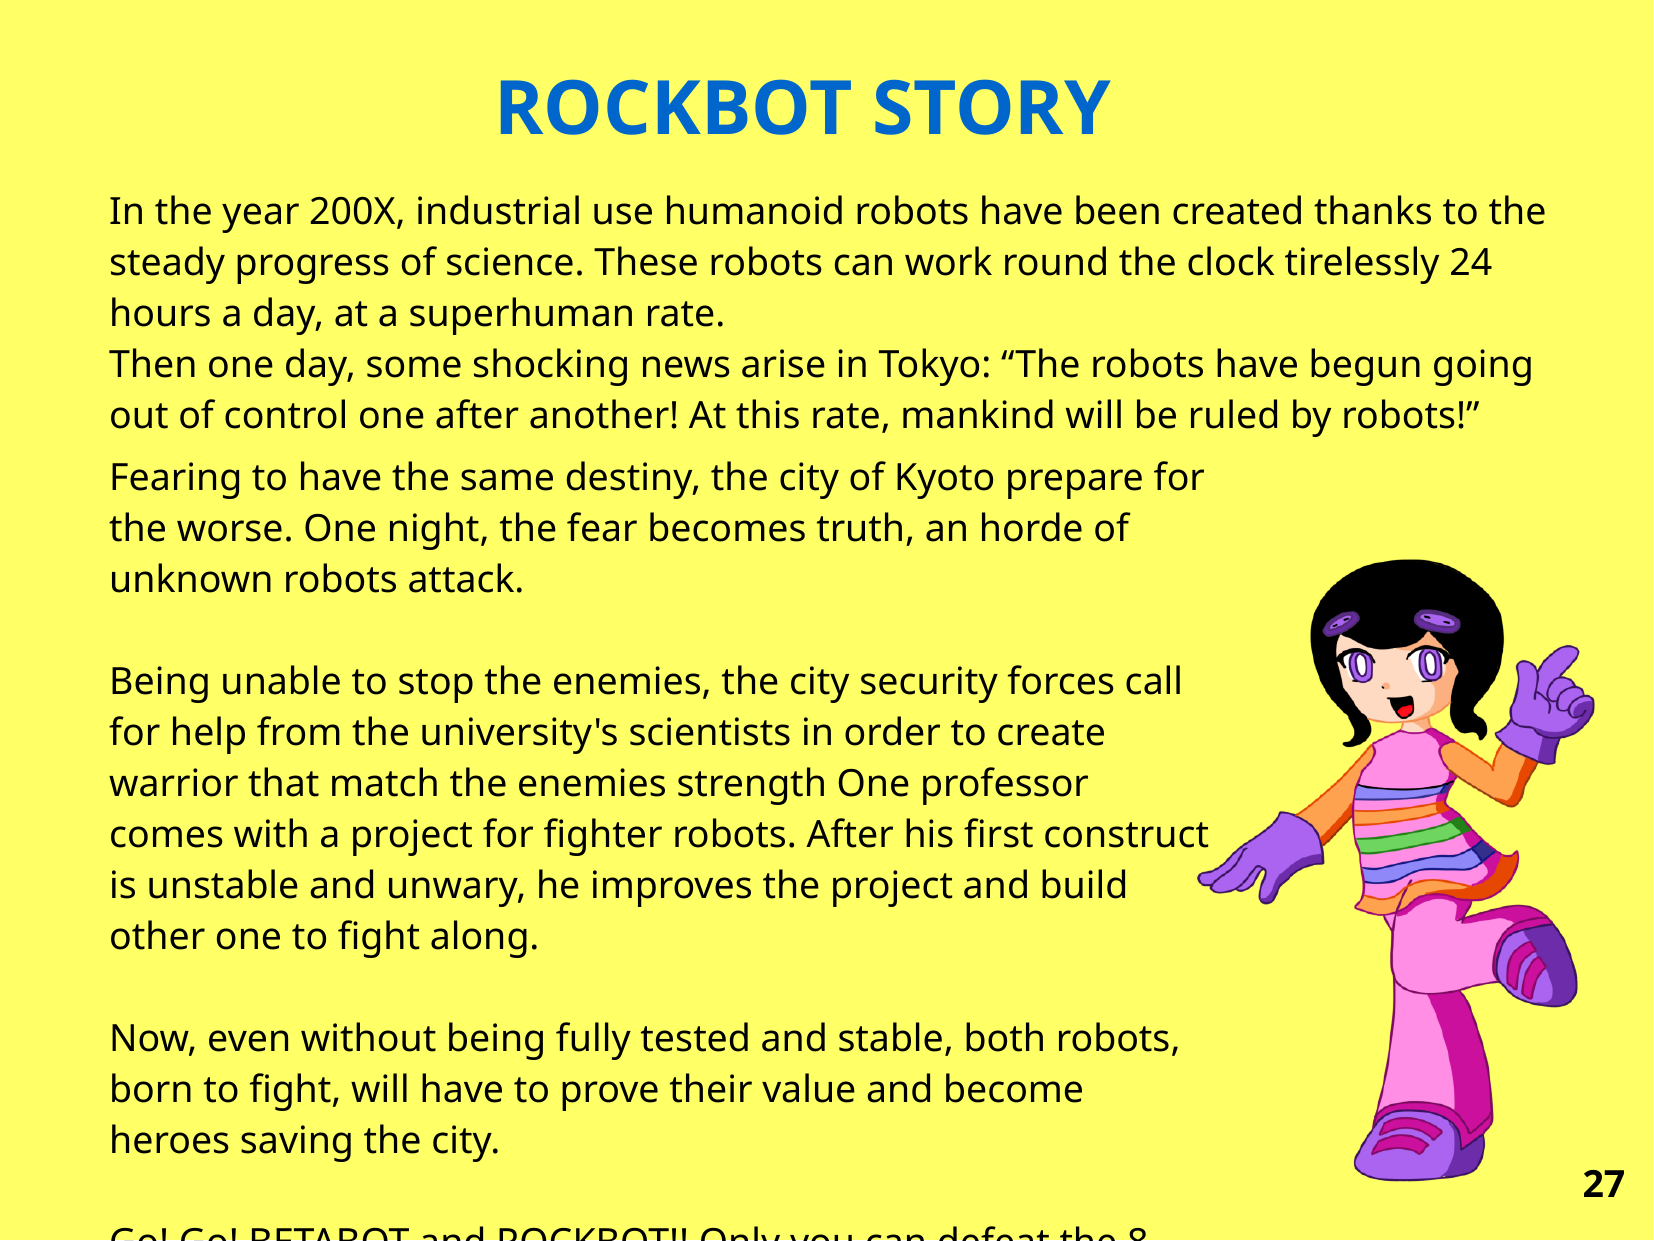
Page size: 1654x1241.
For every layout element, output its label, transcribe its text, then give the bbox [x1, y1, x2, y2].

text_box In the year 200X, industrial use humanoid robots have been created thanks to the steady progress of science. These robots can work round the clock tirelessly 24 hours a day, at a superhuman rate. Then one day, some shocking news arise in Tokyo: “The robots have begun going out of control one after another! At this rate, mankind will be ruled by robots!” [94, 177, 1583, 438]
text_box ROCKBOT STORY [141, 47, 1465, 150]
picture [1229, 559, 1595, 1182]
text_box Fearing to have the same destiny, the city of Kyoto prepare for the worse. One night, the fear becomes truth, an horde of unknown robots attack. Being unable to stop the enemies, the city security forces call for help from the university's scientists in order to create warrior that match the enemies strength One professor comes with a project for fighter robots. After his first construct is unstable and unwary, he improves the project and build other one to fight along. Now, even without being fully tested and stable, both robots, born to fight, will have to prove their value and become heroes saving the city. Go! Go! BETABOT and ROCKBOT!! Only you can defeat the 8 robot masters, and find out who is responsible for this violence! [94, 442, 1229, 1198]
